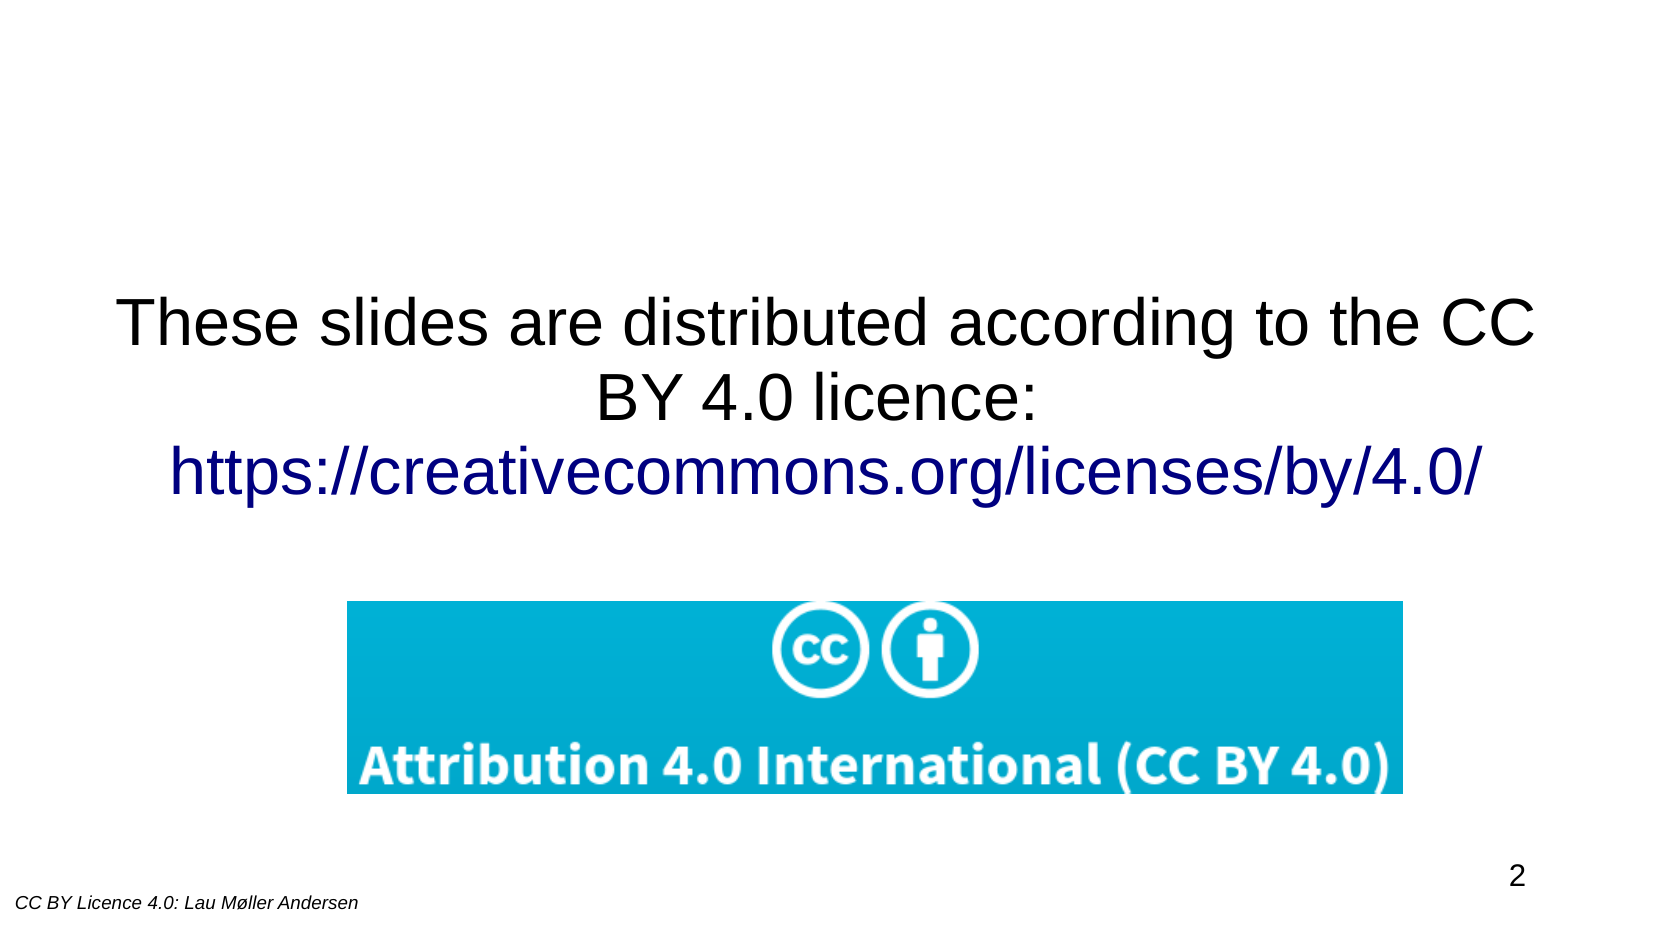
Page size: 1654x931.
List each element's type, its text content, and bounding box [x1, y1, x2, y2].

text_box CC BY Licence 4.0: Lau Møller Andersen [0, 885, 387, 921]
text_box <nummer> [1494, 850, 1654, 921]
subtitle These slides are distributed according to the CC BY 4.0 licence: https://creativecommons.org/licenses/by/4.0/ [82, 37, 1571, 757]
picture [347, 601, 1403, 794]
